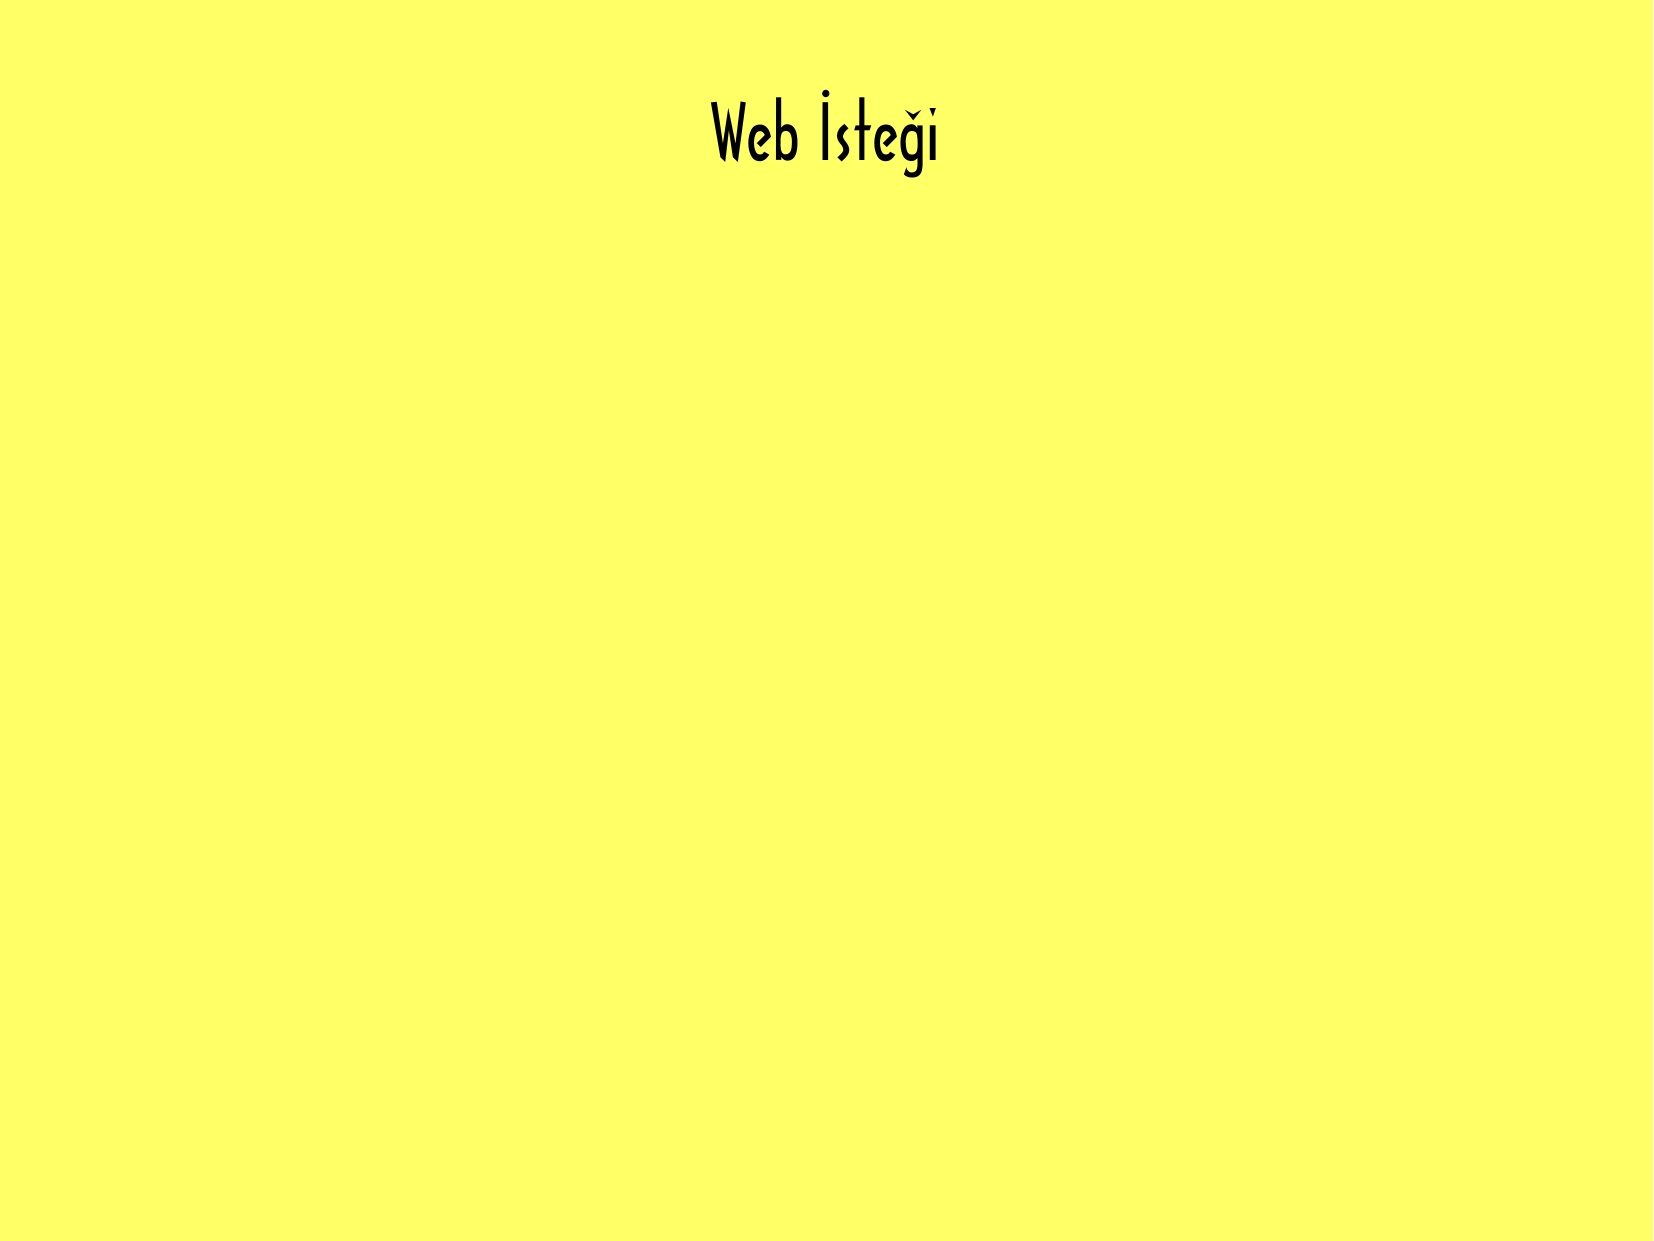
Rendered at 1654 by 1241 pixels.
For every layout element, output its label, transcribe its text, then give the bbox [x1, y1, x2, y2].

text_box Web İsteği [695, 90, 958, 186]
